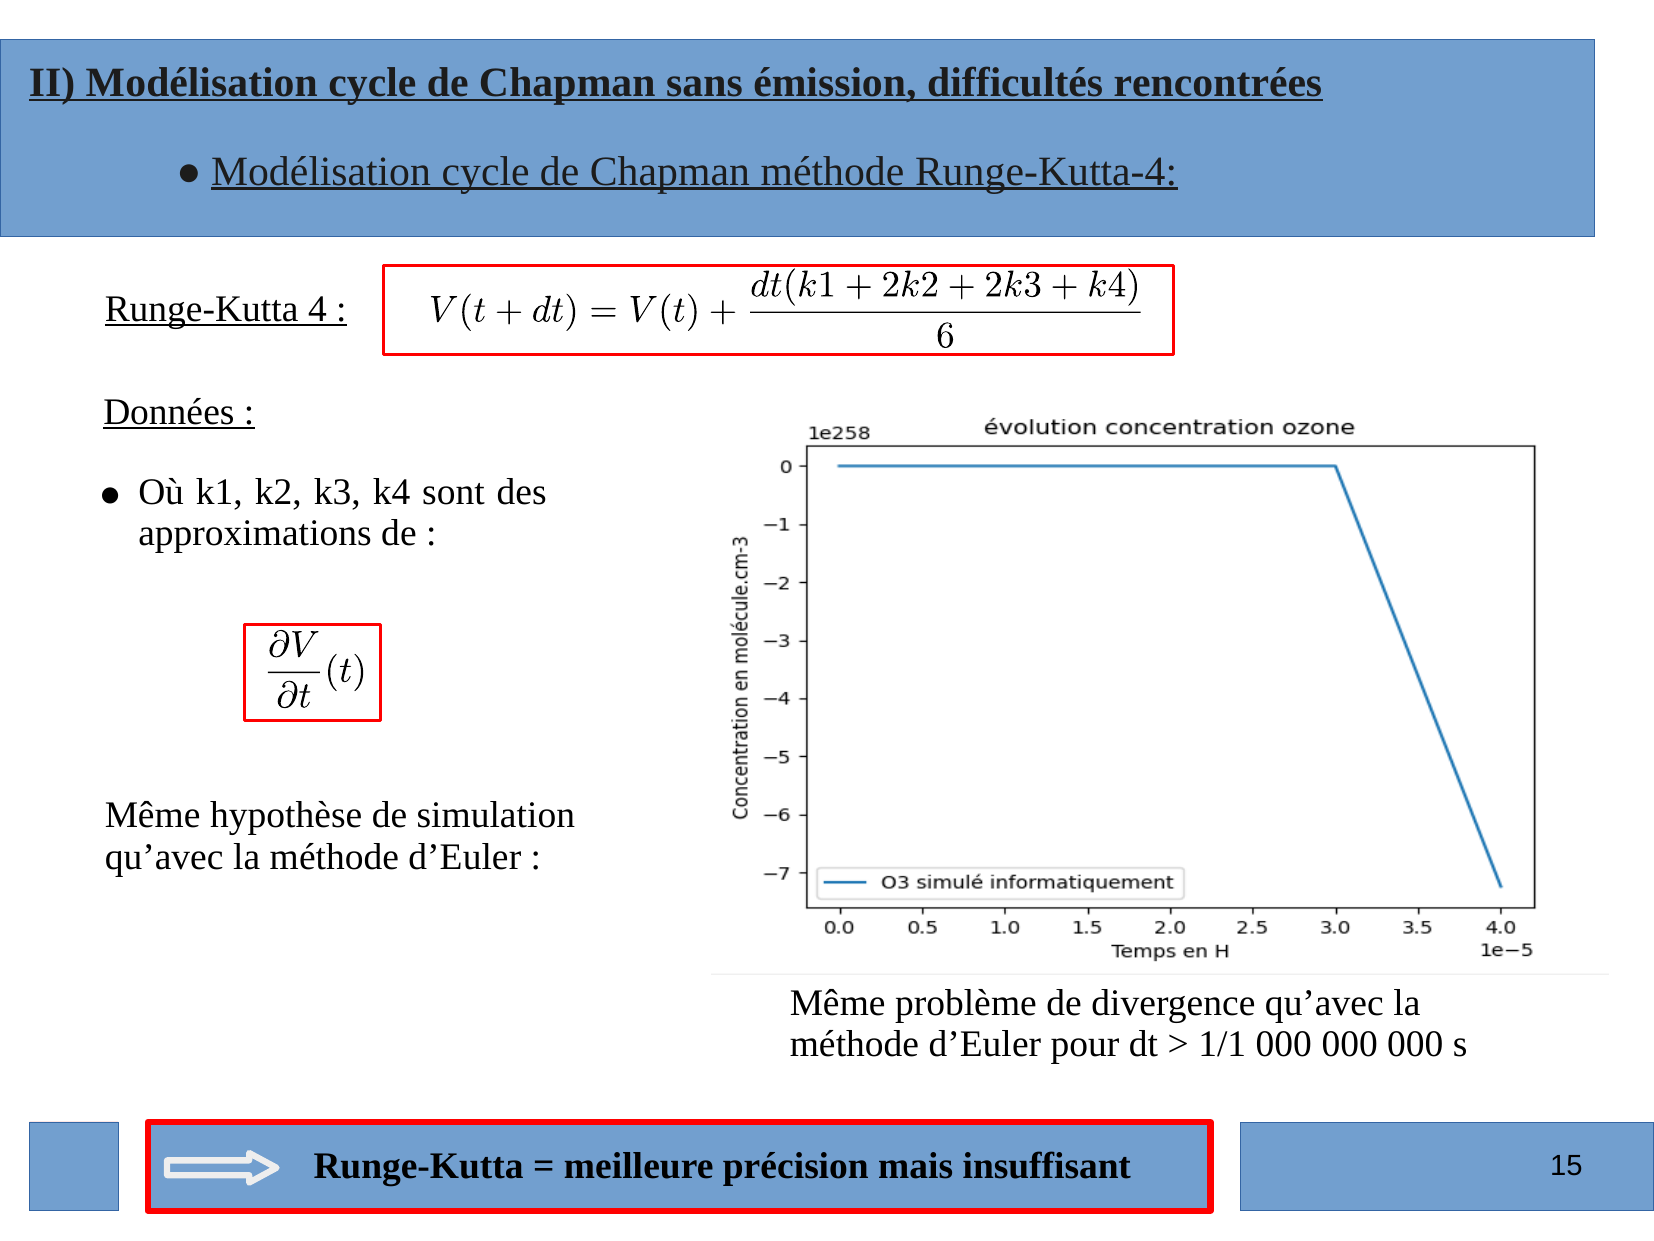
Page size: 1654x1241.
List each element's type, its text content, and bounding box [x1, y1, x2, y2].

text_box ● Modélisation cycle de Chapman méthode Runge-Kutta-4: [176, 153, 1486, 279]
text_box Même problème de divergence qu’avec la méthode d’Euler pour dt > 1/1 000 000 000 s [775, 974, 1559, 1074]
text_box II) Modélisation cycle de Chapman sans émission, difficultés rencontrées [28, 59, 1535, 153]
picture [711, 383, 1609, 975]
text_box Où k1, k2, k3, k4 sont des approximations de : [123, 463, 562, 563]
text_box Runge-Kutta 4 : [90, 280, 382, 338]
text_box Données : [88, 383, 325, 441]
text_box [430, 268, 1141, 349]
text_box Runge-Kutta = meilleure précision mais insuffisant [298, 1137, 1271, 1236]
text_box 15 [1535, 1141, 1625, 1218]
text_box [167, 1152, 277, 1183]
text_box ● [84, 465, 123, 523]
text_box Même hypothèse de simulation qu’avec la méthode d’Euler : [89, 744, 681, 885]
text_box ● Modélisation cycle de Chapman méthode Runge-Kutta-4: [385, 267, 1172, 279]
text_box [267, 629, 364, 709]
text_box Runge-Kutta = meilleure précision mais insuffisant [298, 1137, 1207, 1208]
